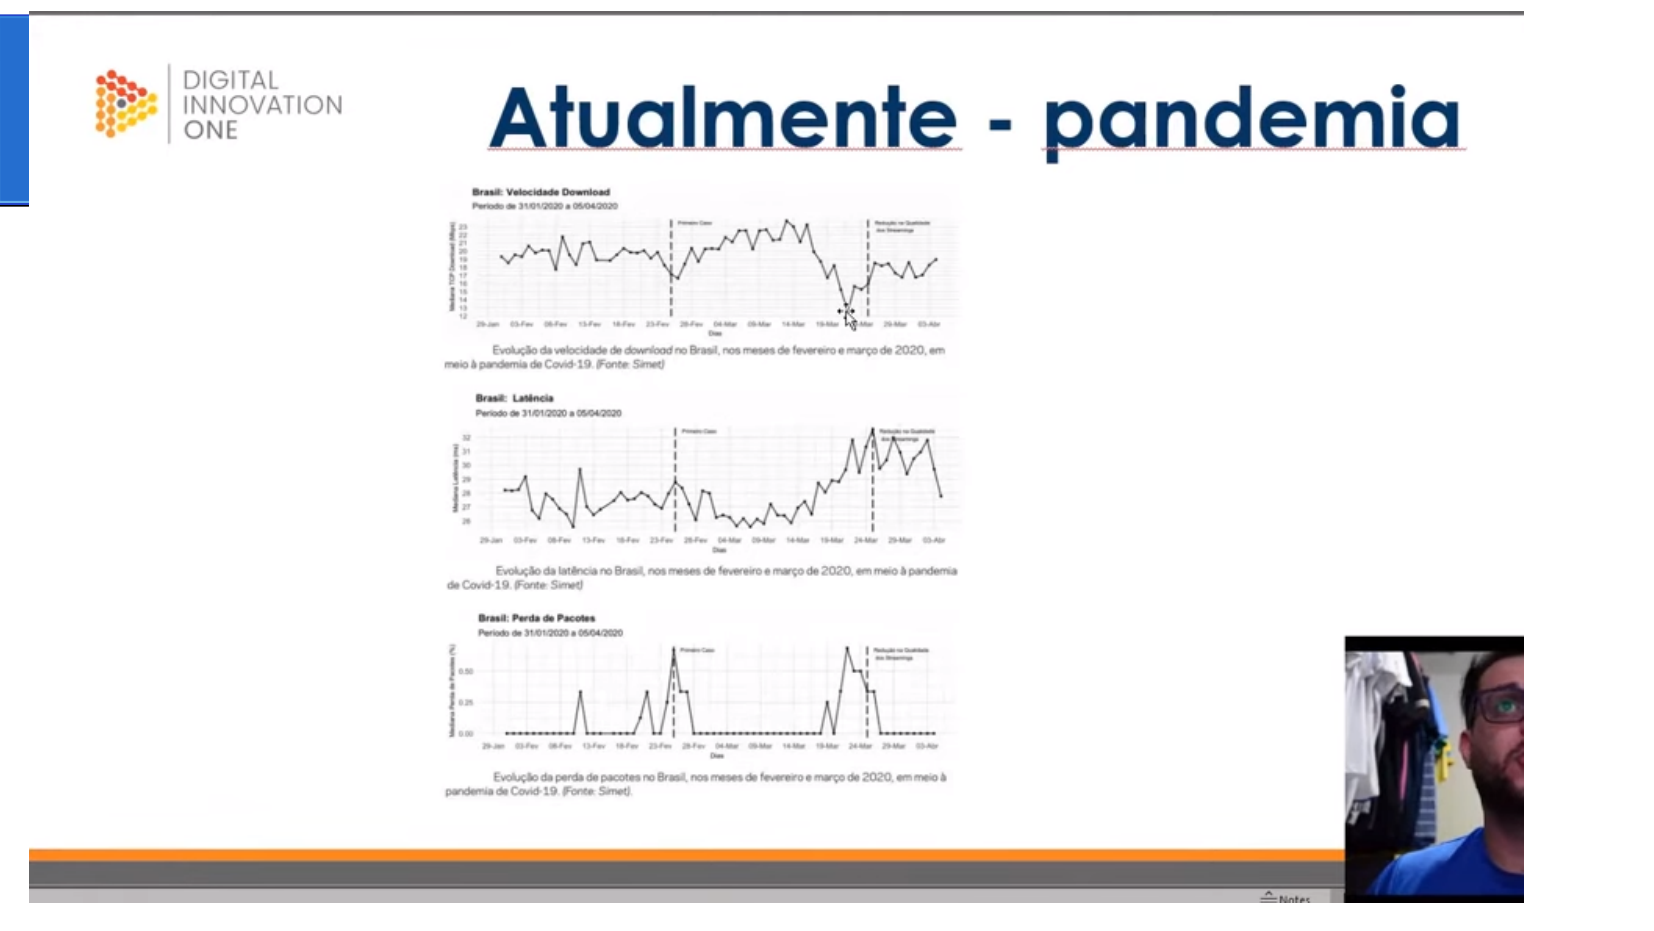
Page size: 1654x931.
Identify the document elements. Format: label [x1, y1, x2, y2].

picture [29, 11, 1524, 903]
